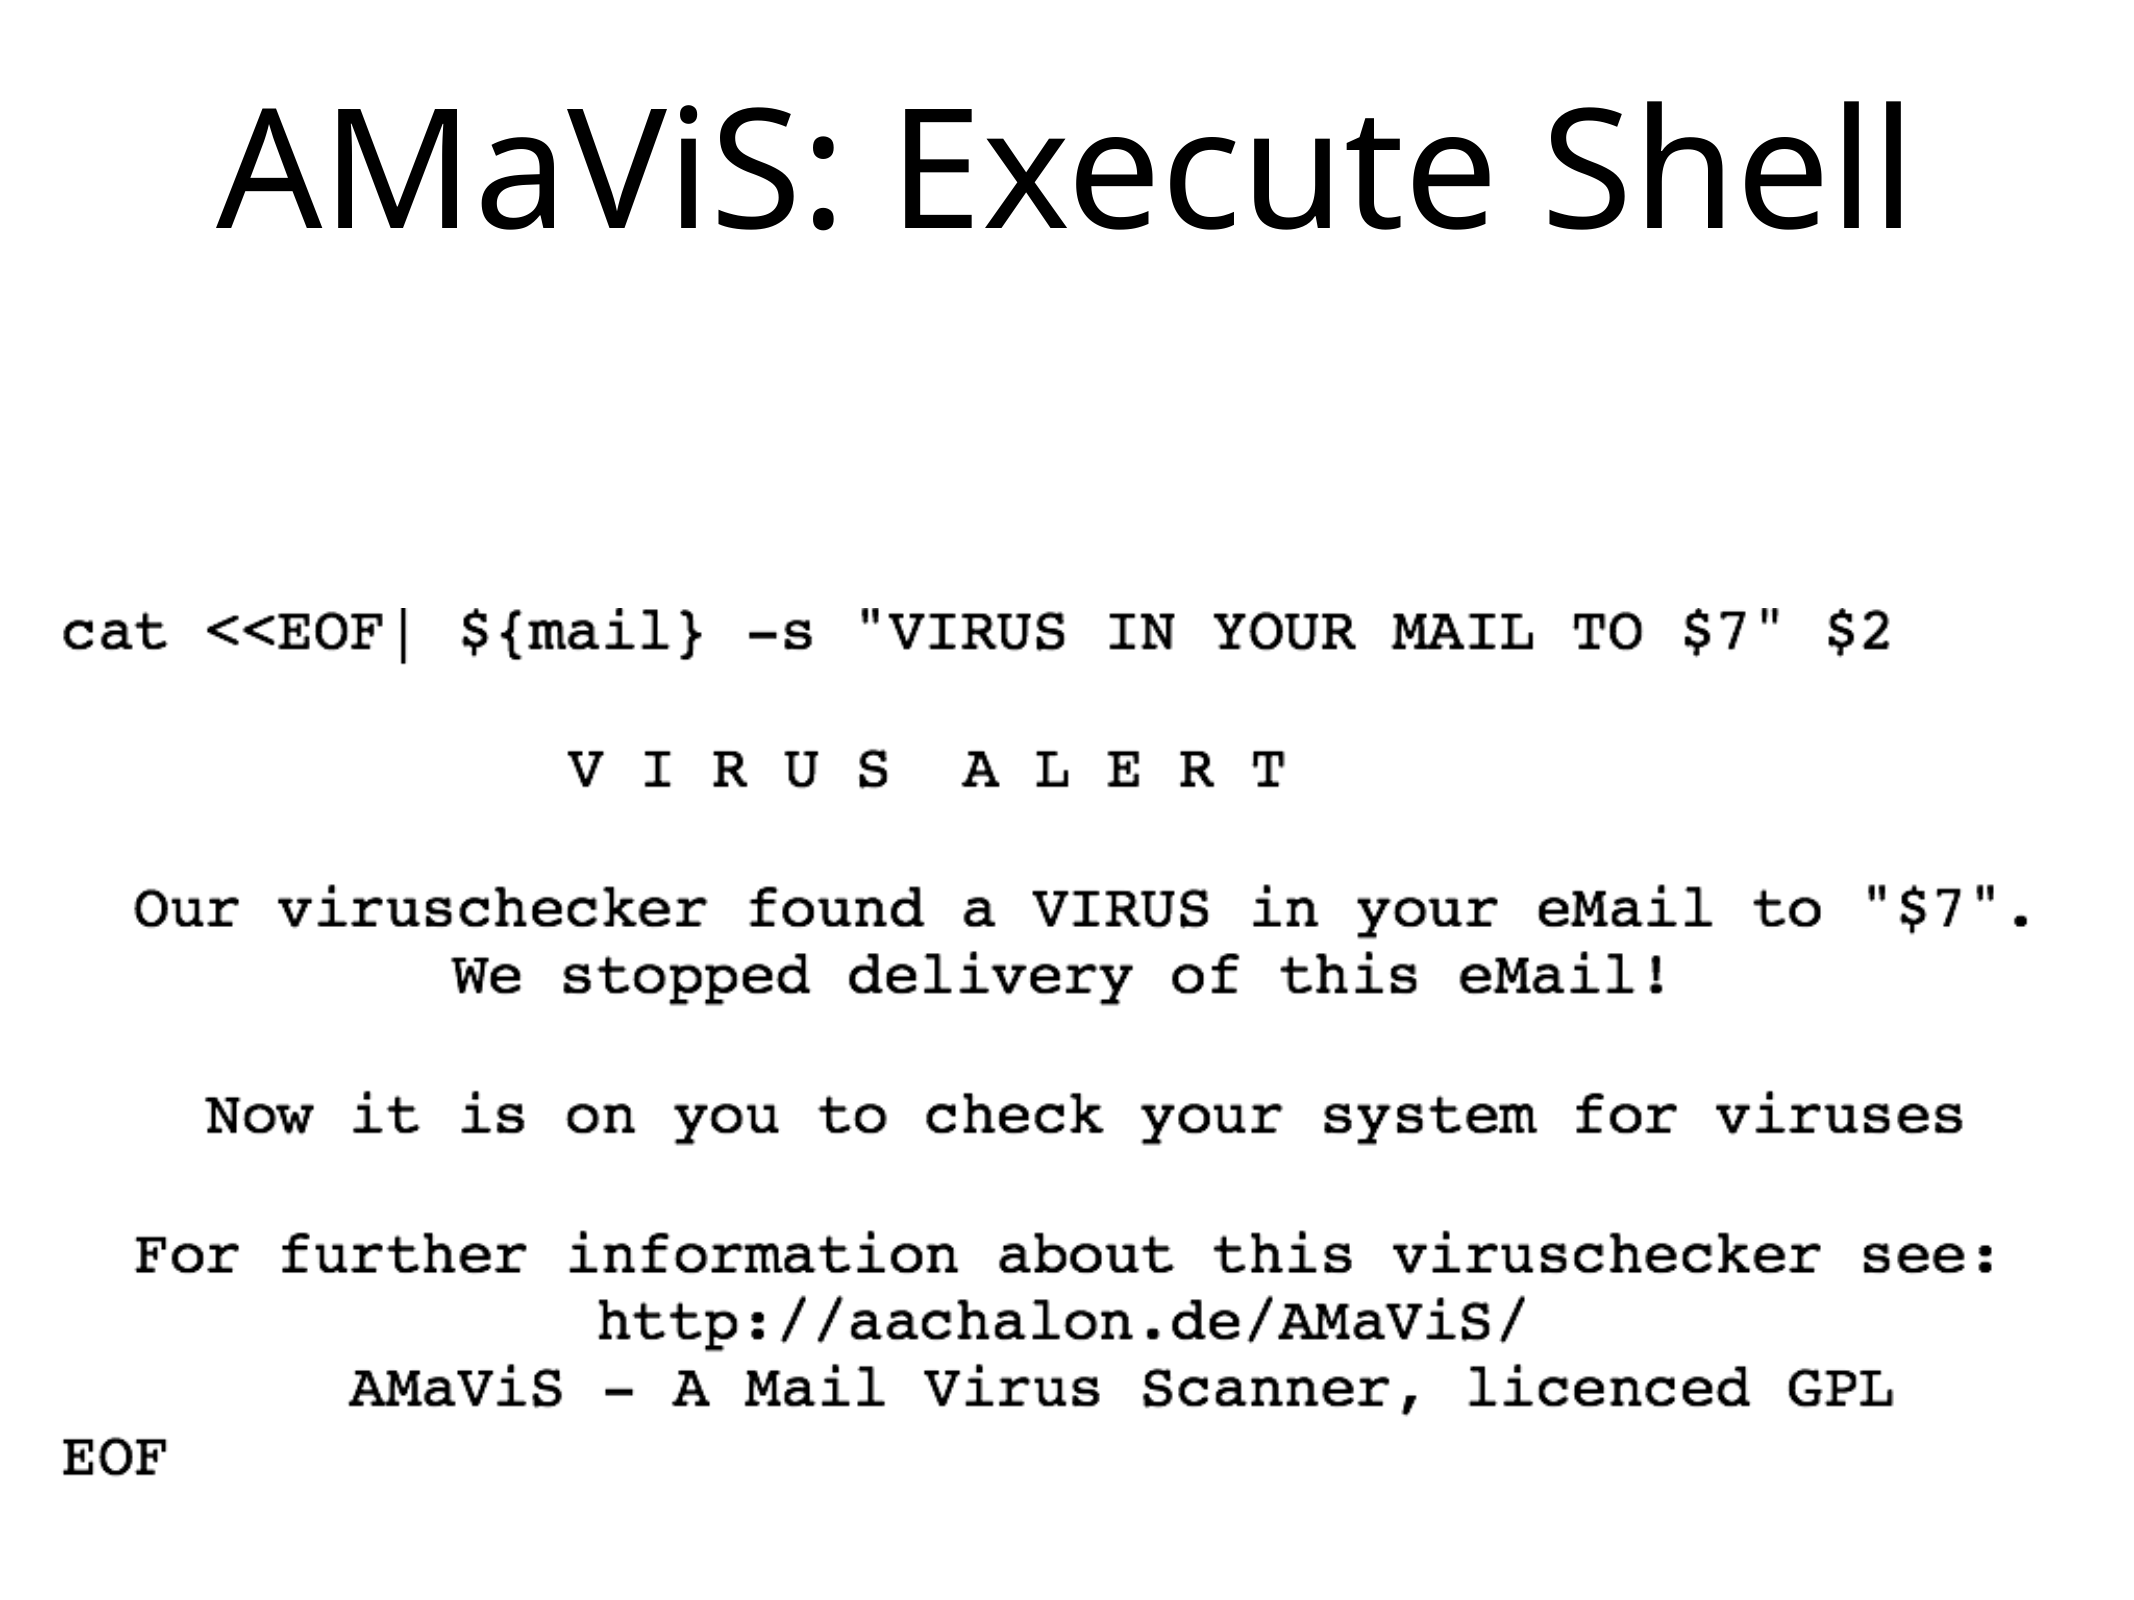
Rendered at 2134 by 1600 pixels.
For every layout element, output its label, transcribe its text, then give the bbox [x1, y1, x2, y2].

title AMaViS: Execute Shell [208, 31, 1925, 296]
picture [37, 608, 2094, 1492]
